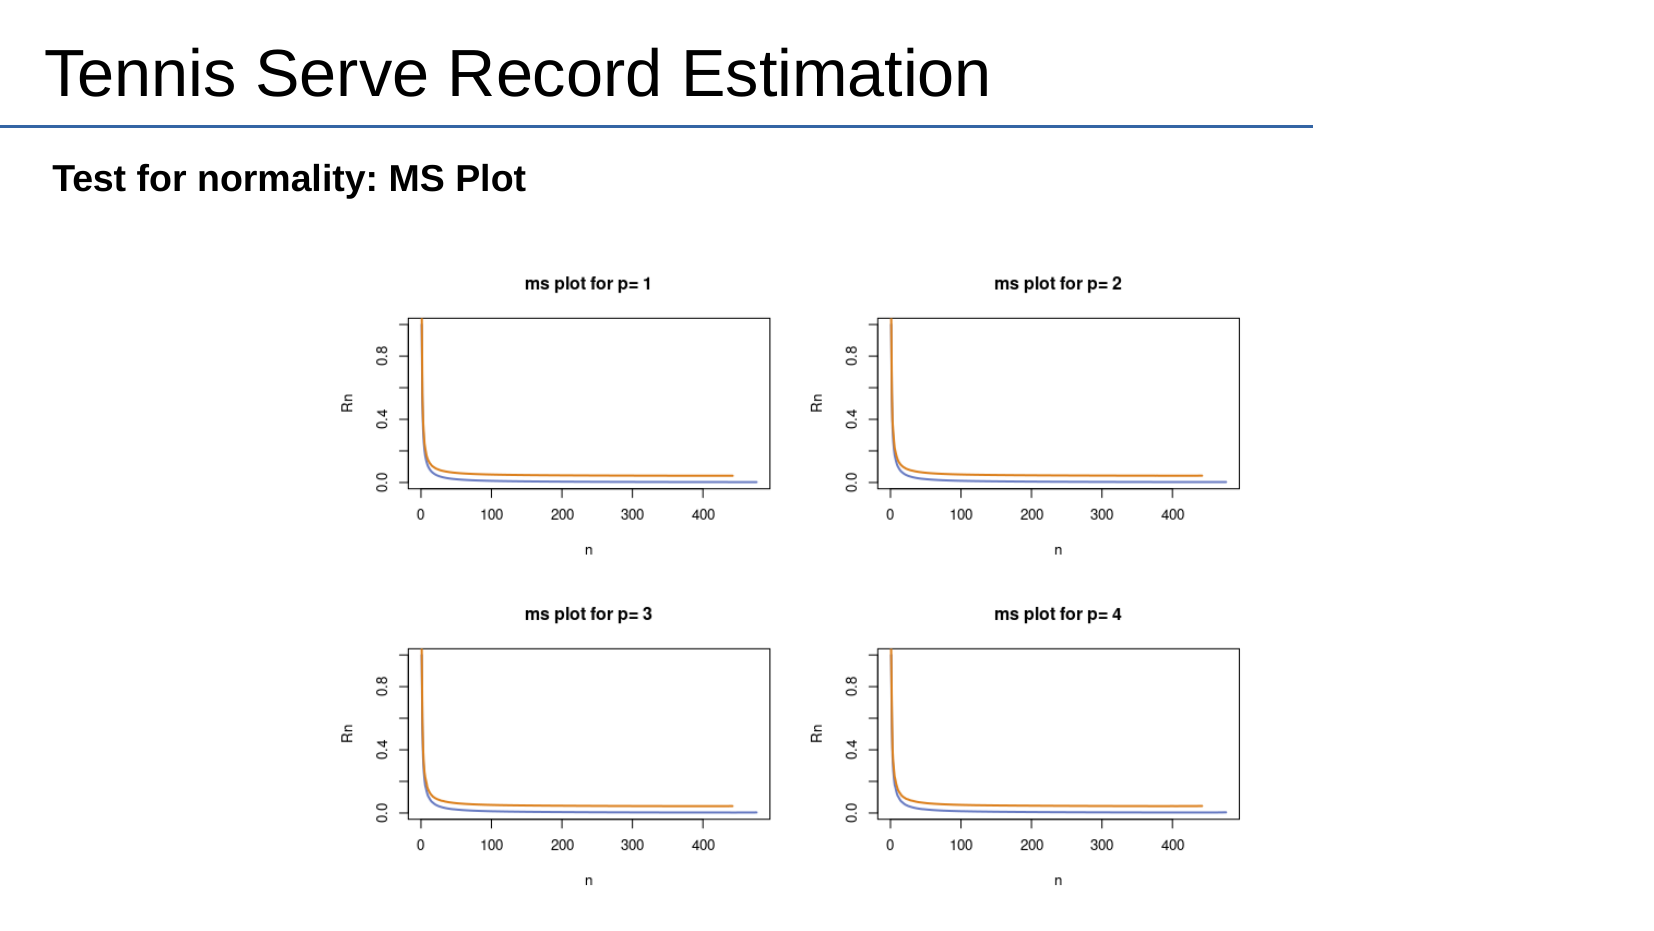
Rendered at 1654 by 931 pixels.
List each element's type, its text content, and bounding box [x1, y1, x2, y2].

title Tennis Serve Record Estimation [44, 17, 1387, 130]
picture [337, 247, 1276, 908]
text_box Test for normality: MS Plot [37, 150, 1013, 251]
